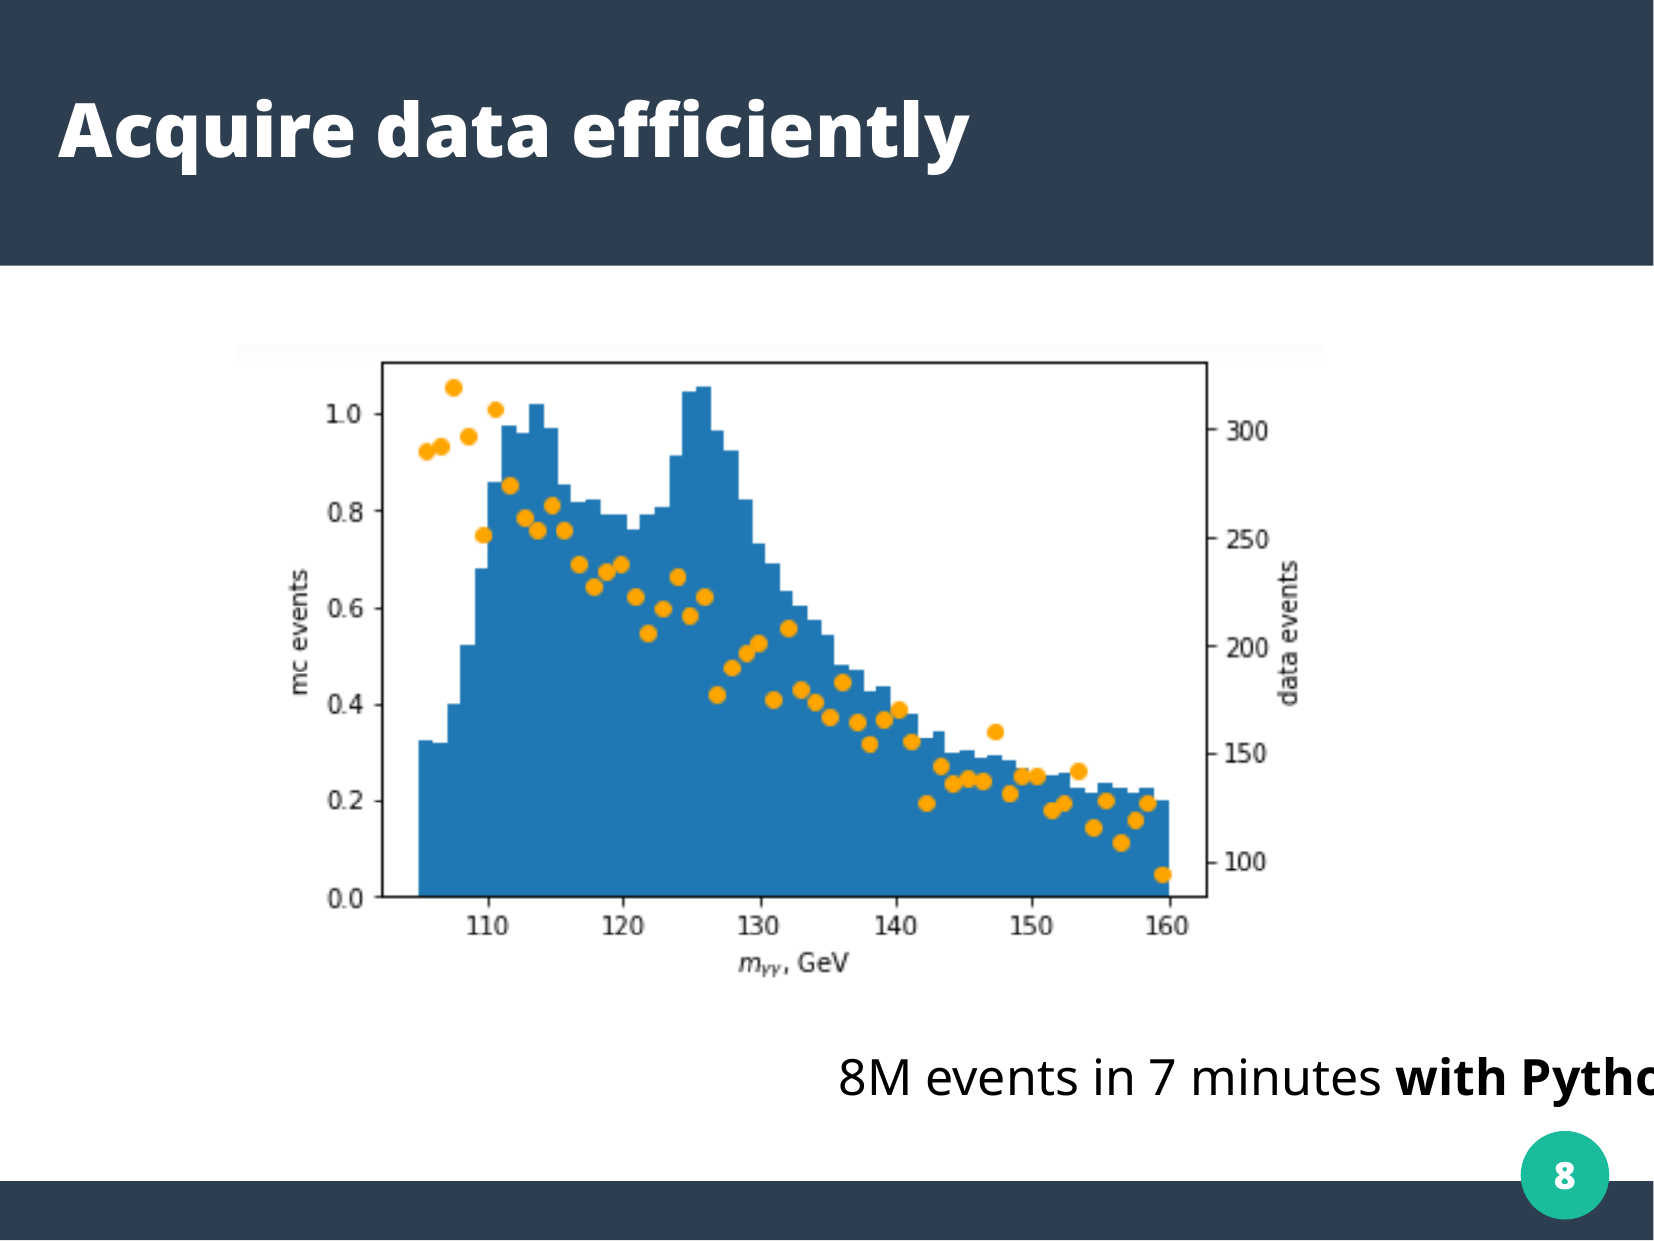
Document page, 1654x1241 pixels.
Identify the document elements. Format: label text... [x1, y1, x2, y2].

text_box 8M events in 7 minutes with Python! [823, 1035, 1624, 1113]
picture [237, 345, 1323, 999]
title Acquire data efficiently [58, 49, 1595, 207]
